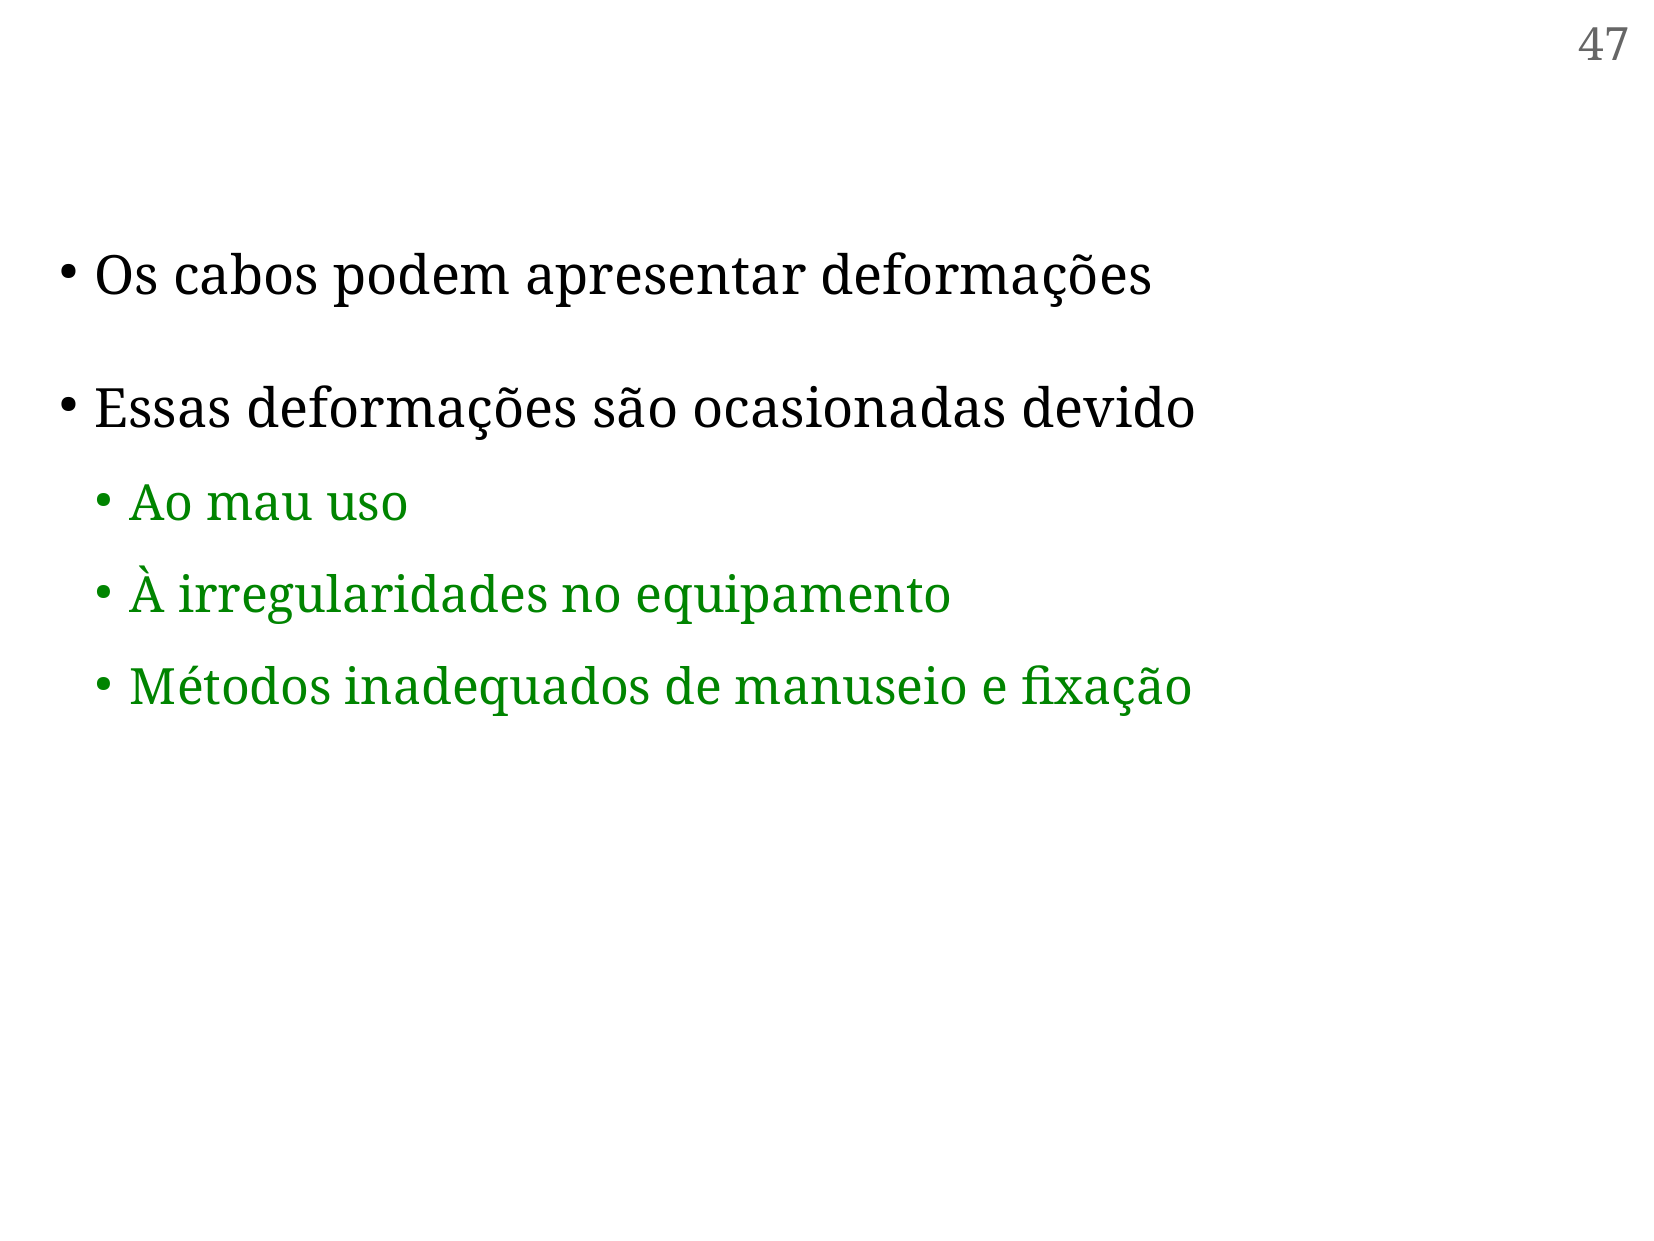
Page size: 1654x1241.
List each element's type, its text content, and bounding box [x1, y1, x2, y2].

list Os cabos podem apresentar deformações Essas deformações são ocasionadas devido Ao mau uso À irregularidades no equipamento Métodos inadequados de manuseio e fixação [59, 236, 1595, 1211]
